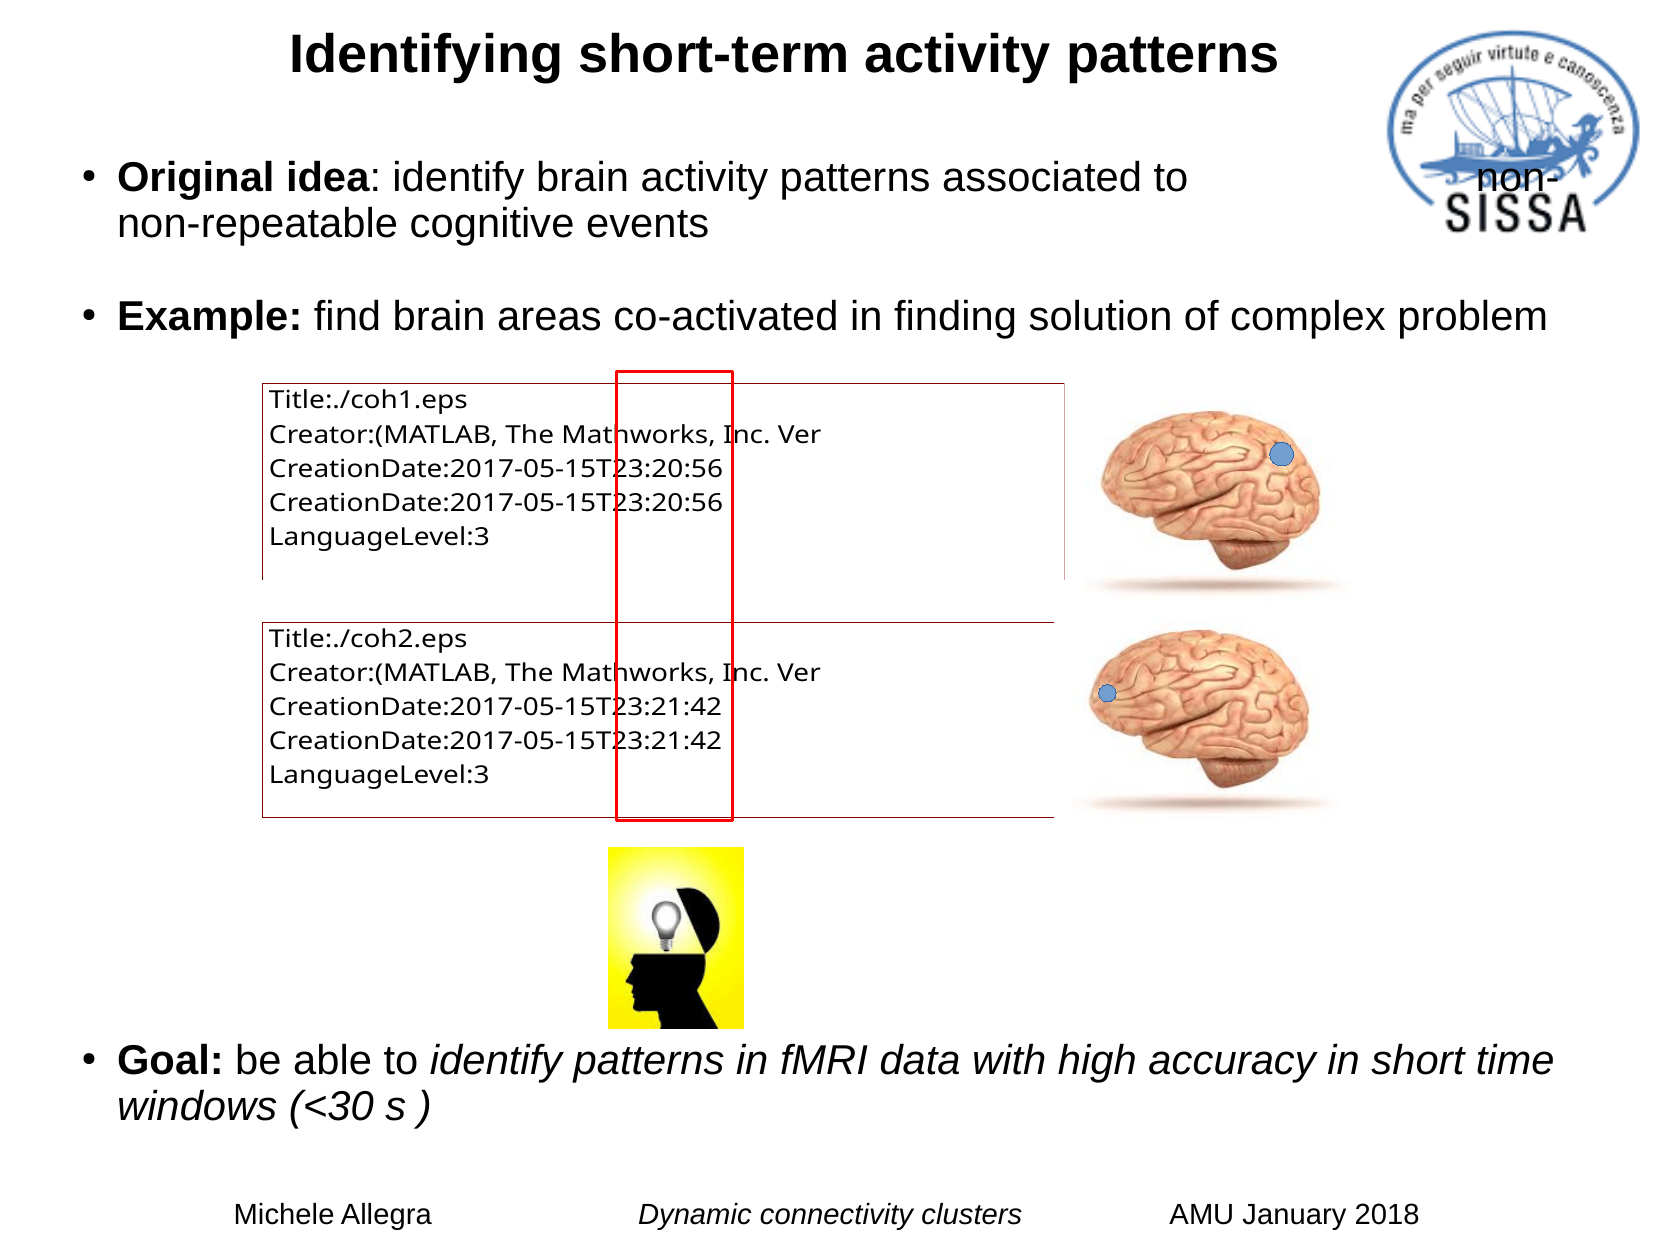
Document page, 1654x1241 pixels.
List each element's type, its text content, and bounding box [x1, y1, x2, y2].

picture [734, 384, 1364, 828]
title Michele Allegra Dynamic connectivity clusters AMU January 2018 [82, 1177, 1572, 1241]
picture [1489, 27, 1654, 238]
picture [618, 381, 731, 580]
picture [618, 620, 731, 818]
text_box [1098, 684, 1117, 702]
text_box Original idea: identify brain activity patterns associated to non-non-repeatable cognitive events Example: find brain areas co-activated in finding solution of complex problem Goal: be able to identify patterns in fMRI data with high accuracy in short time windows (<30 s ) [66, 85, 1607, 1241]
picture [608, 847, 744, 1029]
picture [259, 620, 615, 818]
picture [259, 381, 615, 580]
picture [734, 381, 1065, 580]
title Identifying short-term activity patterns [82, 0, 1489, 136]
text_box [1269, 442, 1294, 466]
